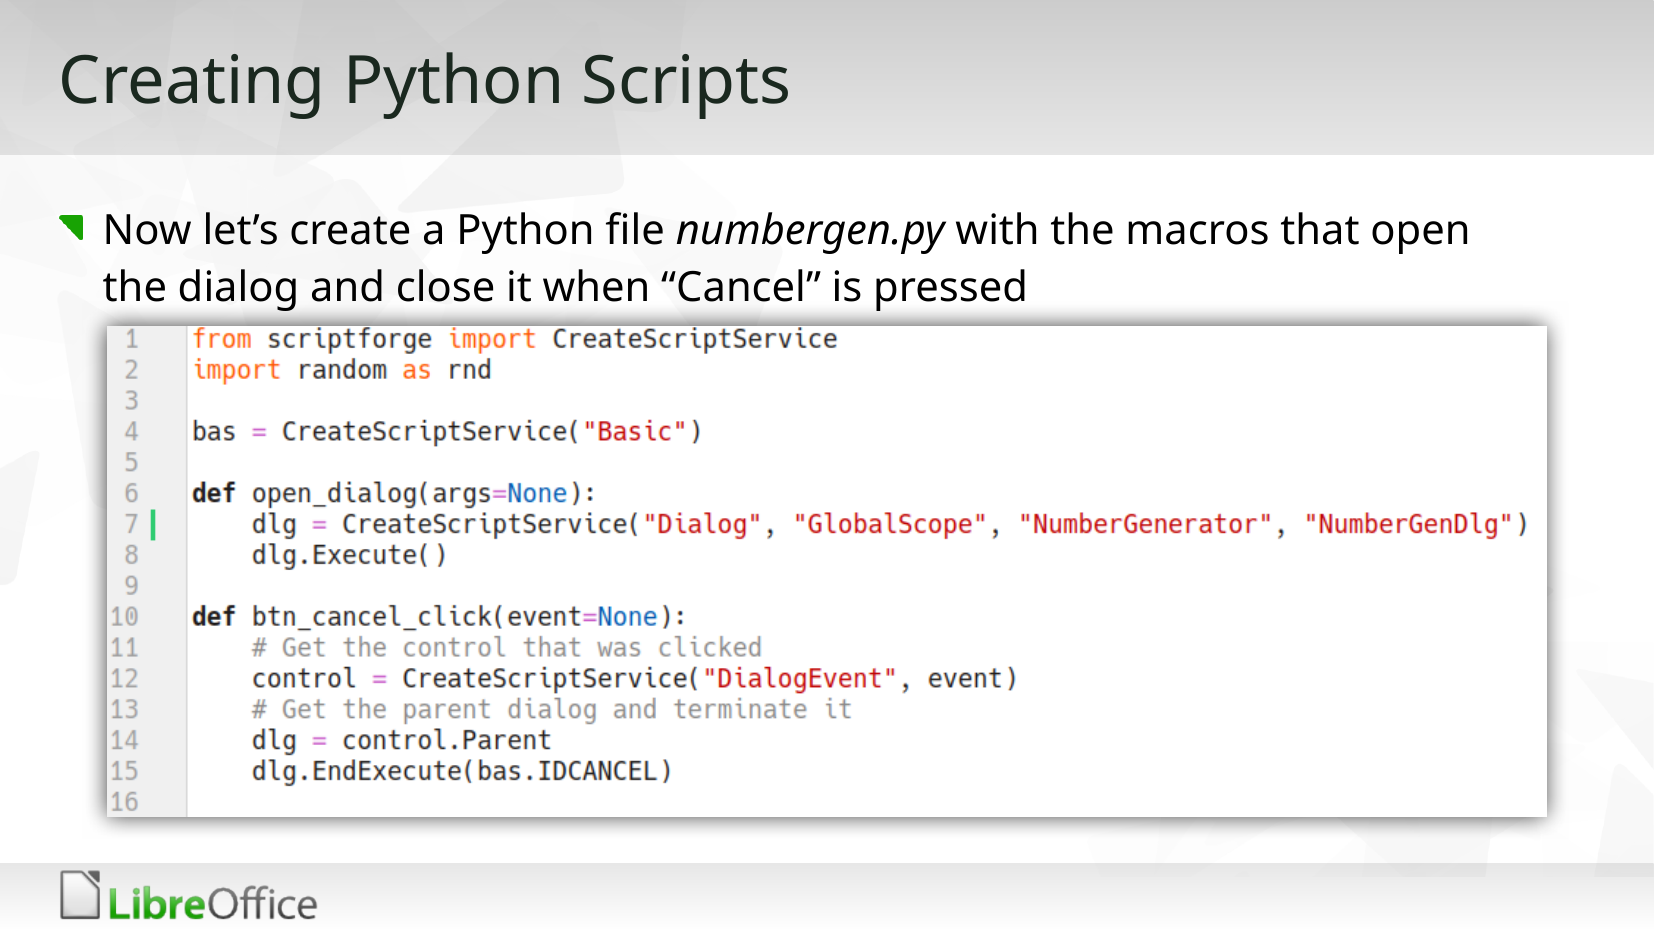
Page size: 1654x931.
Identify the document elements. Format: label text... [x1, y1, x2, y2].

title Creating Python Scripts [59, 22, 1595, 133]
picture [107, 326, 1654, 877]
picture [41, 851, 337, 931]
picture [0, 0, 783, 698]
list Now let’s create a Python file numbergen.py with the macros that open the dialog and close it when “Cancel” is pressed [59, 199, 1543, 739]
